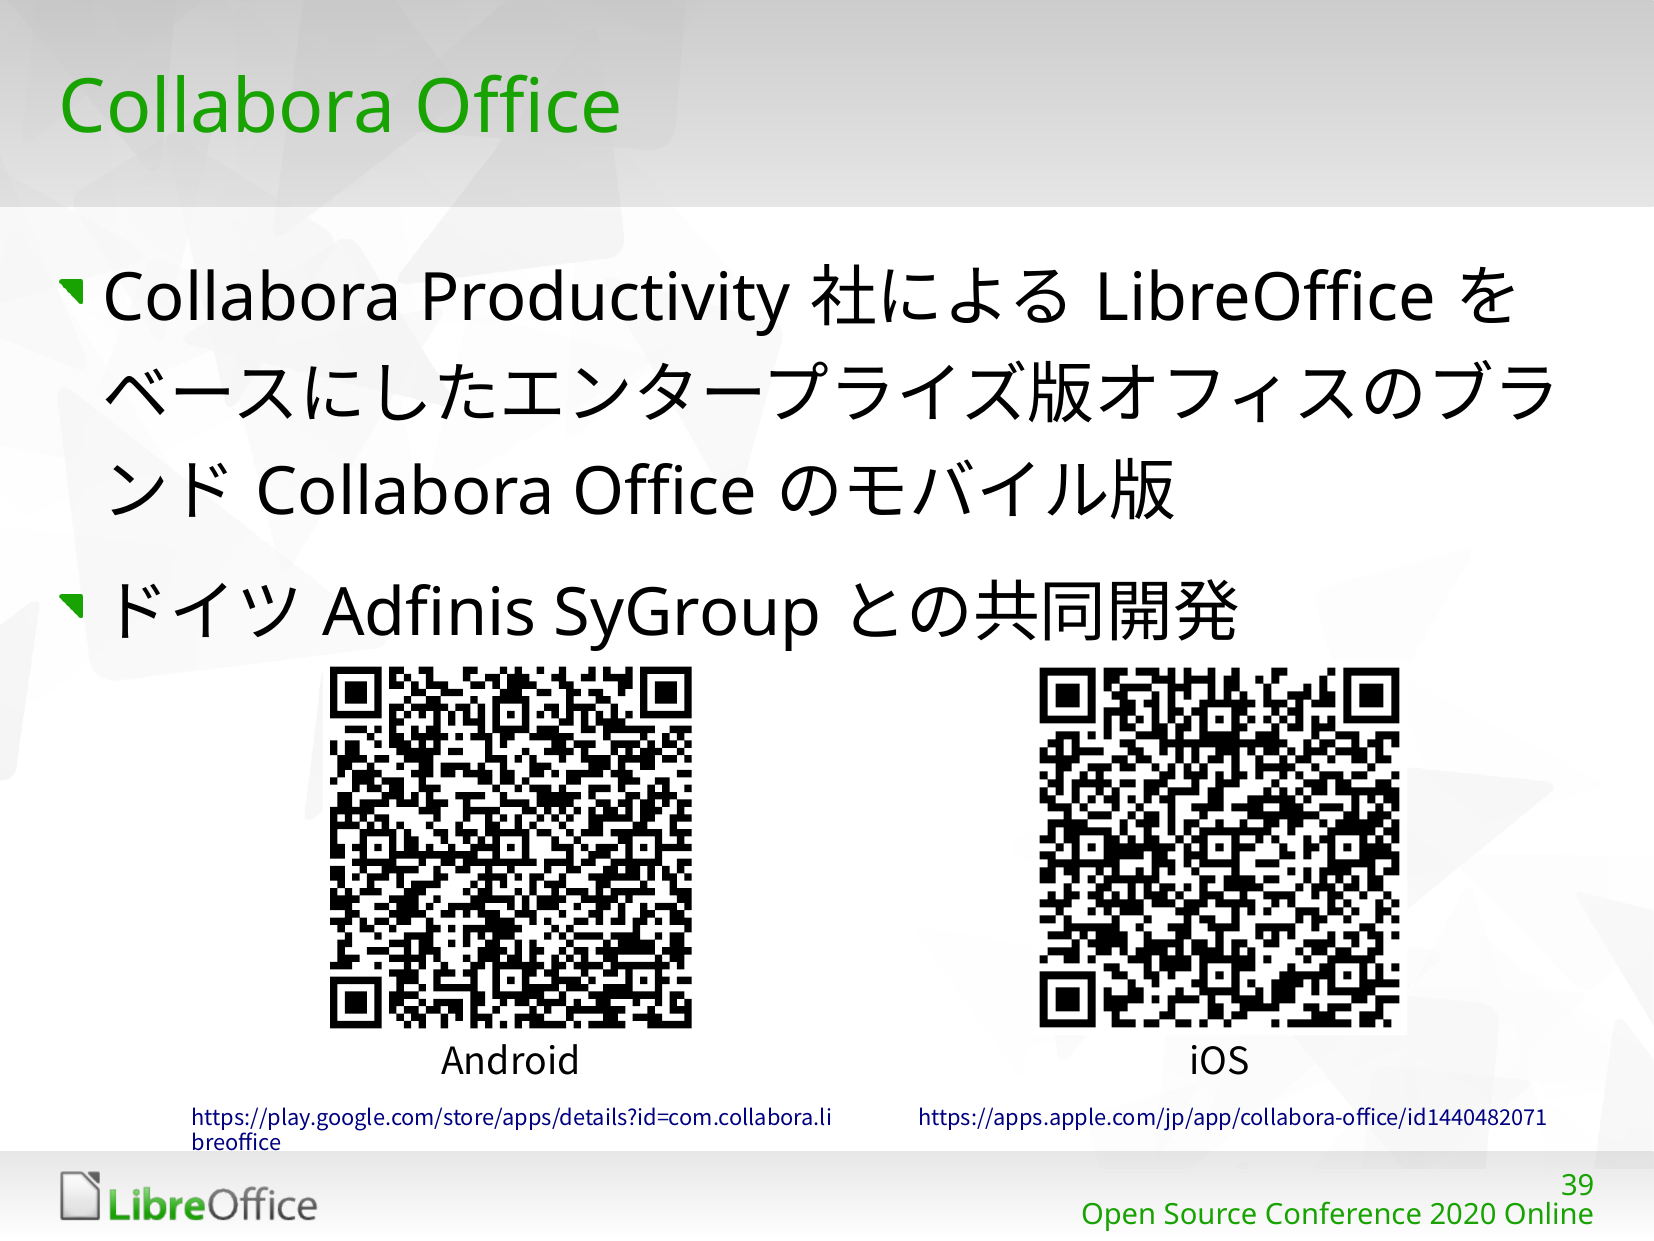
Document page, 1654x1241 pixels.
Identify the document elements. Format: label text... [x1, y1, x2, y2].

text_box https://play.google.com/store/apps/details?id=com.collabora.libreoffice [177, 1092, 857, 1171]
picture [0, 0, 783, 931]
text_box https://apps.apple.com/jp/app/collabora-office/id1440482071 [903, 1092, 1583, 1152]
picture [318, 655, 703, 1040]
picture [915, 548, 1654, 1169]
list Collabora Productivity社によるLibreOfficeをベースにしたエンタープライズ版オフィスのブランドCollabora Officeのモバイル版 ドイツAdfinis SyGroupとの共同開発 [59, 243, 1595, 963]
text_box Android [377, 1023, 644, 1092]
picture [41, 1152, 337, 1240]
text_box iOS [1086, 1023, 1353, 1092]
title Collabora Office [59, 29, 1595, 178]
